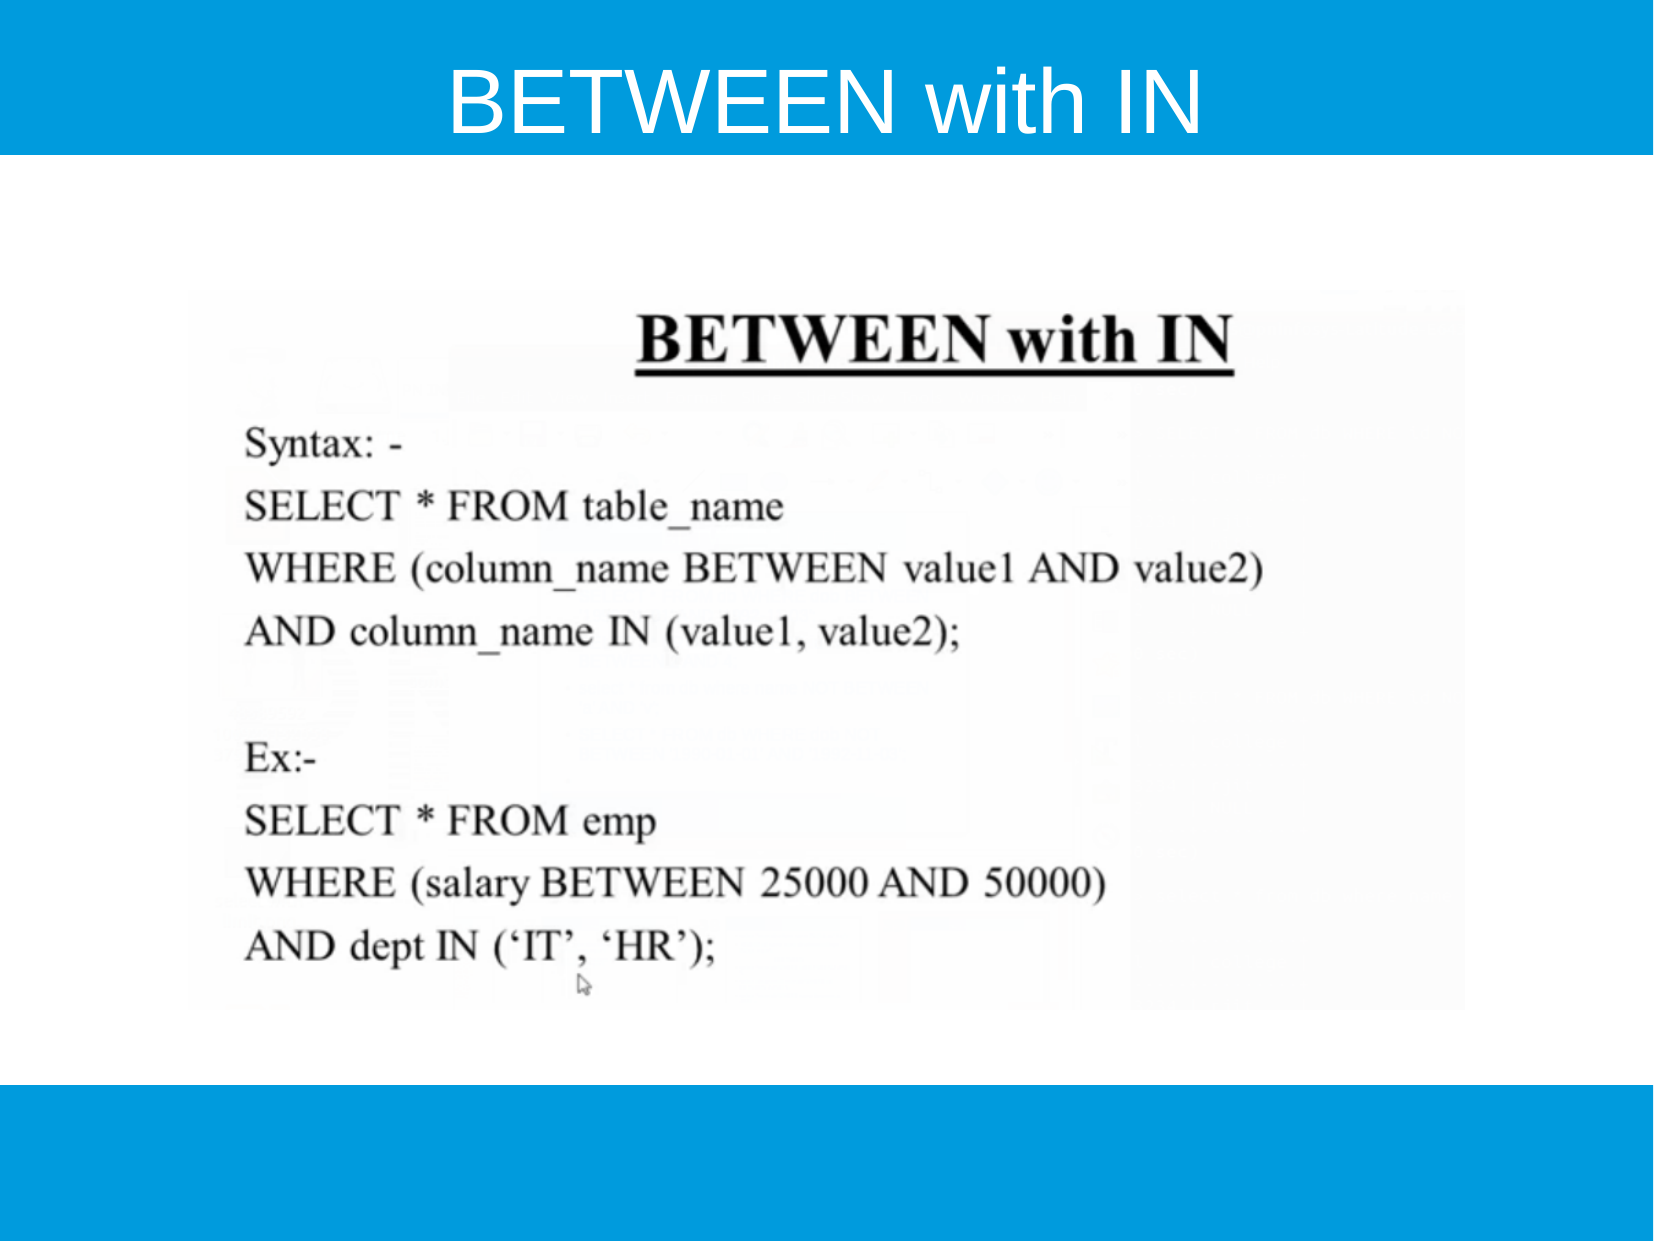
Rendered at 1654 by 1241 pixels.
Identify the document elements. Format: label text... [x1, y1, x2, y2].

picture [188, 290, 1465, 1010]
title BETWEEN with IN [82, 49, 1571, 155]
